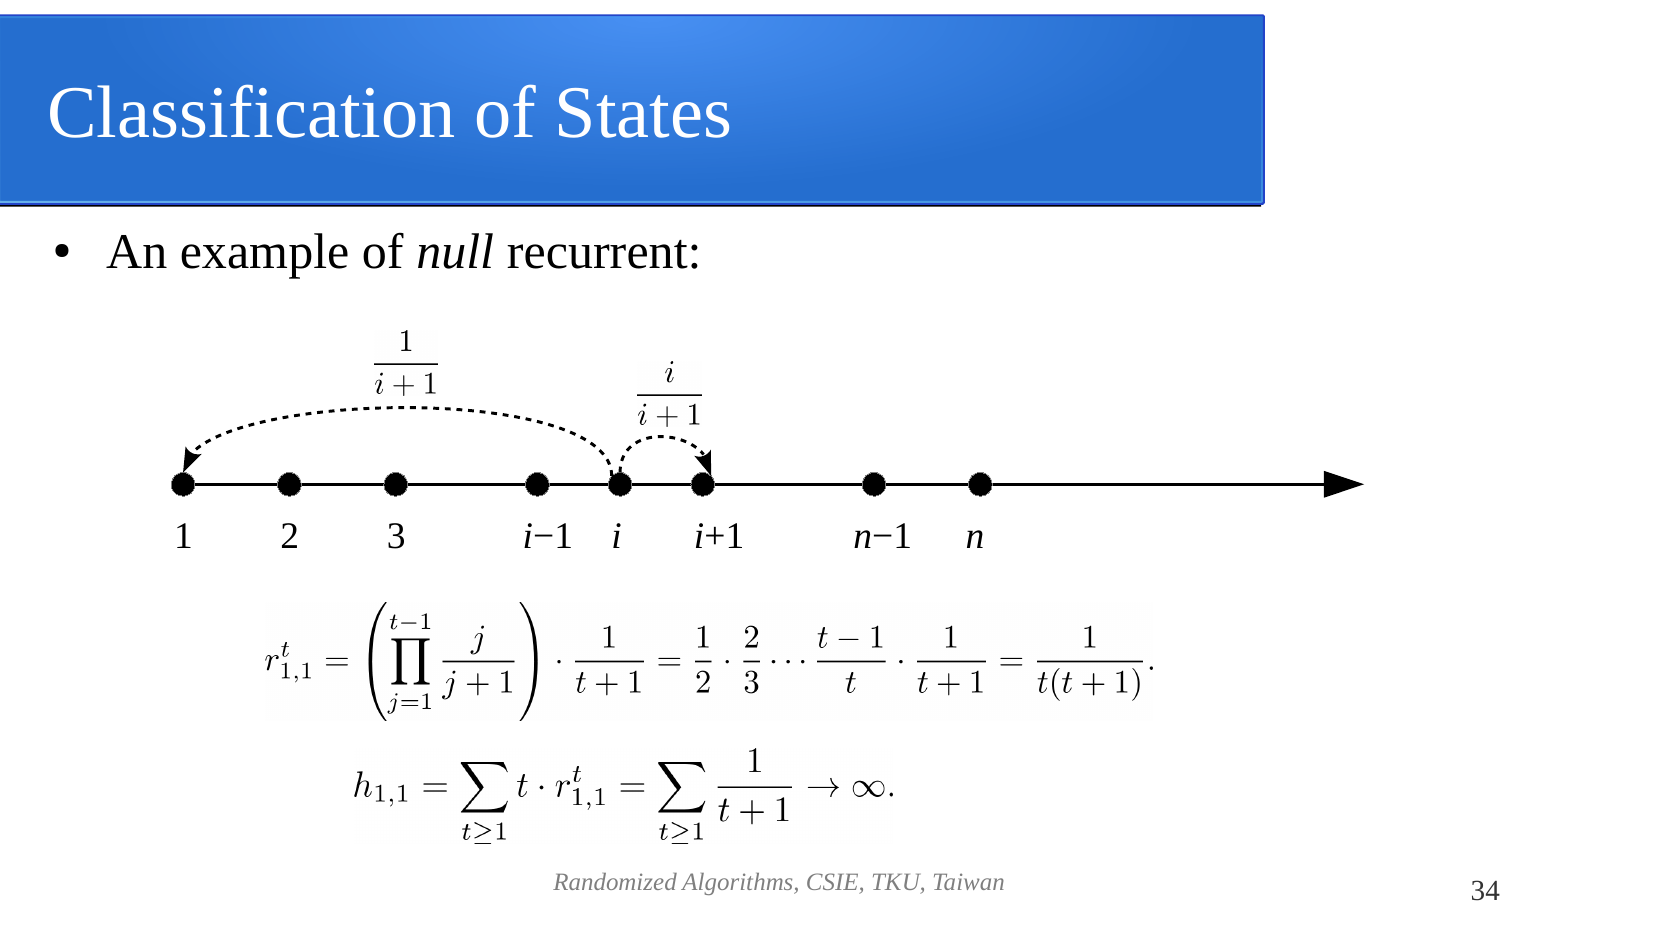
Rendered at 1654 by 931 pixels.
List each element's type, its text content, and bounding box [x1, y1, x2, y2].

list An example of null recurrent: [35, 224, 1524, 764]
text_box [690, 472, 715, 497]
text_box n [950, 507, 1022, 579]
picture [265, 602, 1153, 721]
text_box [383, 472, 408, 497]
text_box [171, 472, 195, 497]
text_box [277, 472, 302, 497]
text_box [862, 472, 886, 497]
text_box i−1 [507, 507, 597, 567]
text_box [968, 472, 993, 497]
picture [374, 330, 438, 396]
text_box i+1 [679, 507, 786, 567]
text_box 1 [159, 507, 231, 565]
picture [637, 361, 702, 427]
text_box i [597, 507, 668, 565]
picture [354, 748, 893, 844]
text_box [525, 472, 550, 497]
text_box 3 [372, 507, 443, 565]
text_box 2 [265, 507, 337, 565]
title Classification of States [47, 35, 1199, 189]
text_box n−1 [838, 507, 939, 565]
text_box [608, 472, 632, 497]
